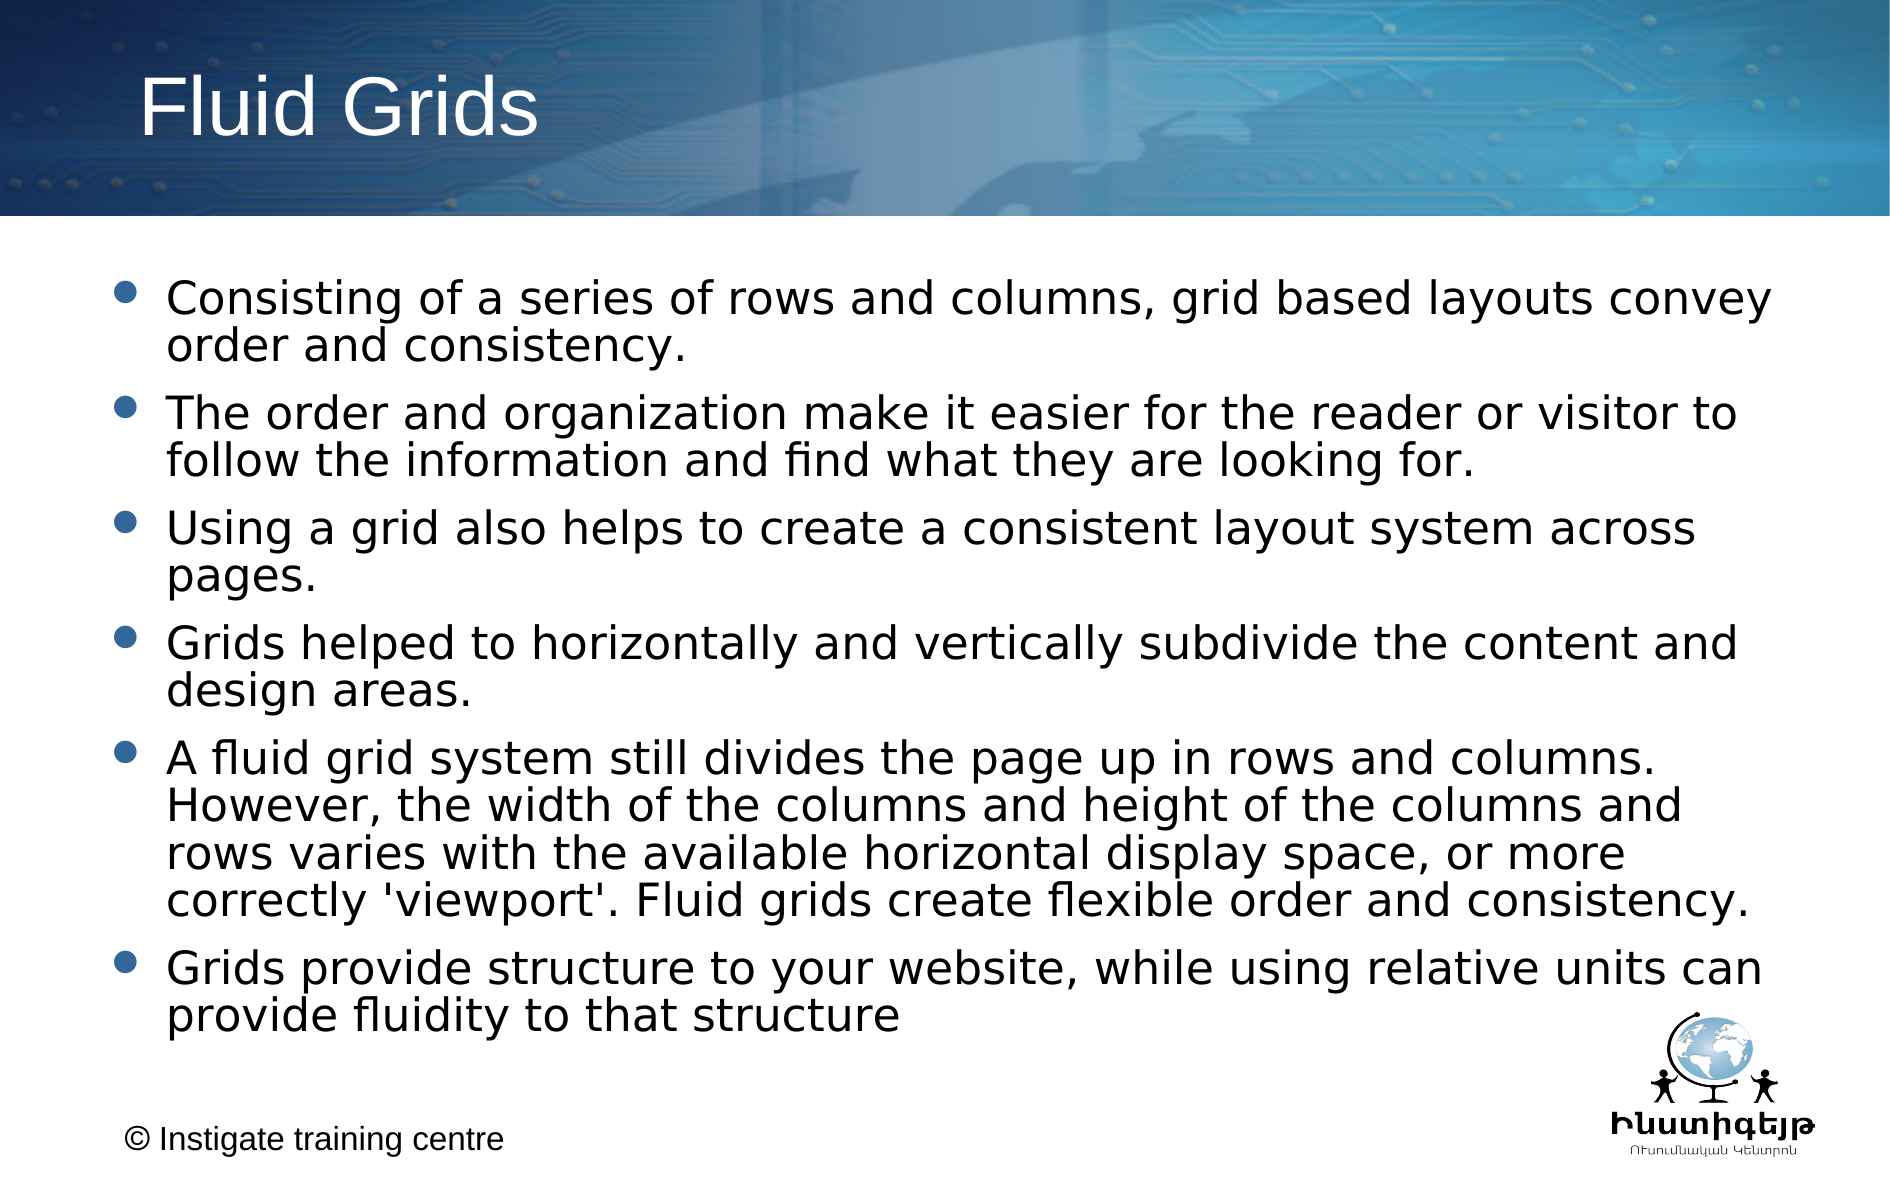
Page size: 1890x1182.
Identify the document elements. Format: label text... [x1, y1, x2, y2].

list Consisting of a series of rows and columns, grid based layouts convey order and consistency. The order and organization make it easier for the reader or visitor to follow the information and find what they are looking for. Using a grid also helps to create a consistent layout system across pages. Grids helped to horizontally and vertically subdivide the content and design areas. A fluid grid system still divides the page up in rows and columns. However, the width of the columns and height of the columns and rows varies with the available horizontal display space, or more correctly 'viewport'. Fluid grids create flexible order and consistency. Grids provide structure to your website, while using relative units can provide fluidity to that structure [110, 276, 1801, 303]
picture [0, 0, 1890, 216]
picture [1612, 1012, 1815, 1157]
